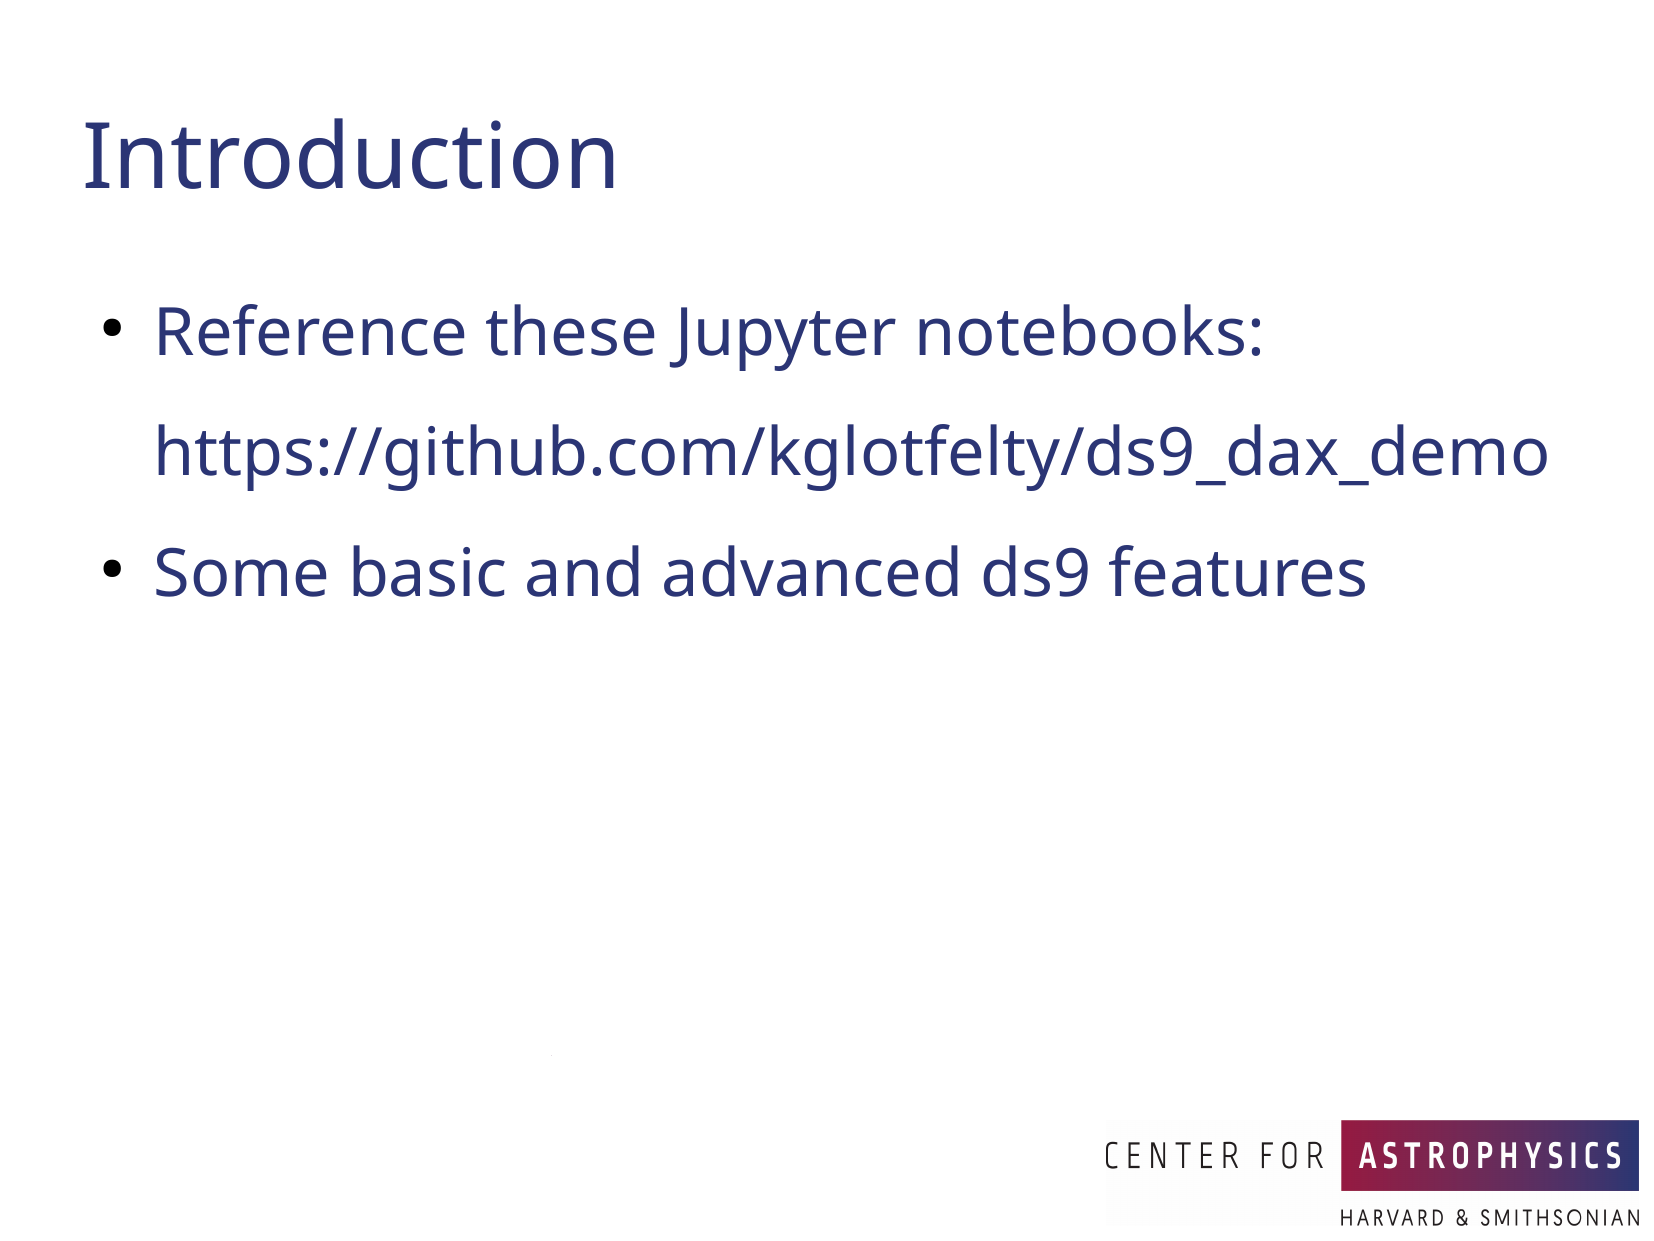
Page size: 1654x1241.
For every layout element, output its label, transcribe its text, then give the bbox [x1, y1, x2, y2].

list Reference these Jupyter notebooks: https://github.com/kglotfelty/ds9_dax_demo Some basic and advanced ds9 features [82, 284, 1571, 1004]
title Introduction [82, 49, 1571, 257]
picture [1106, 1120, 1639, 1226]
